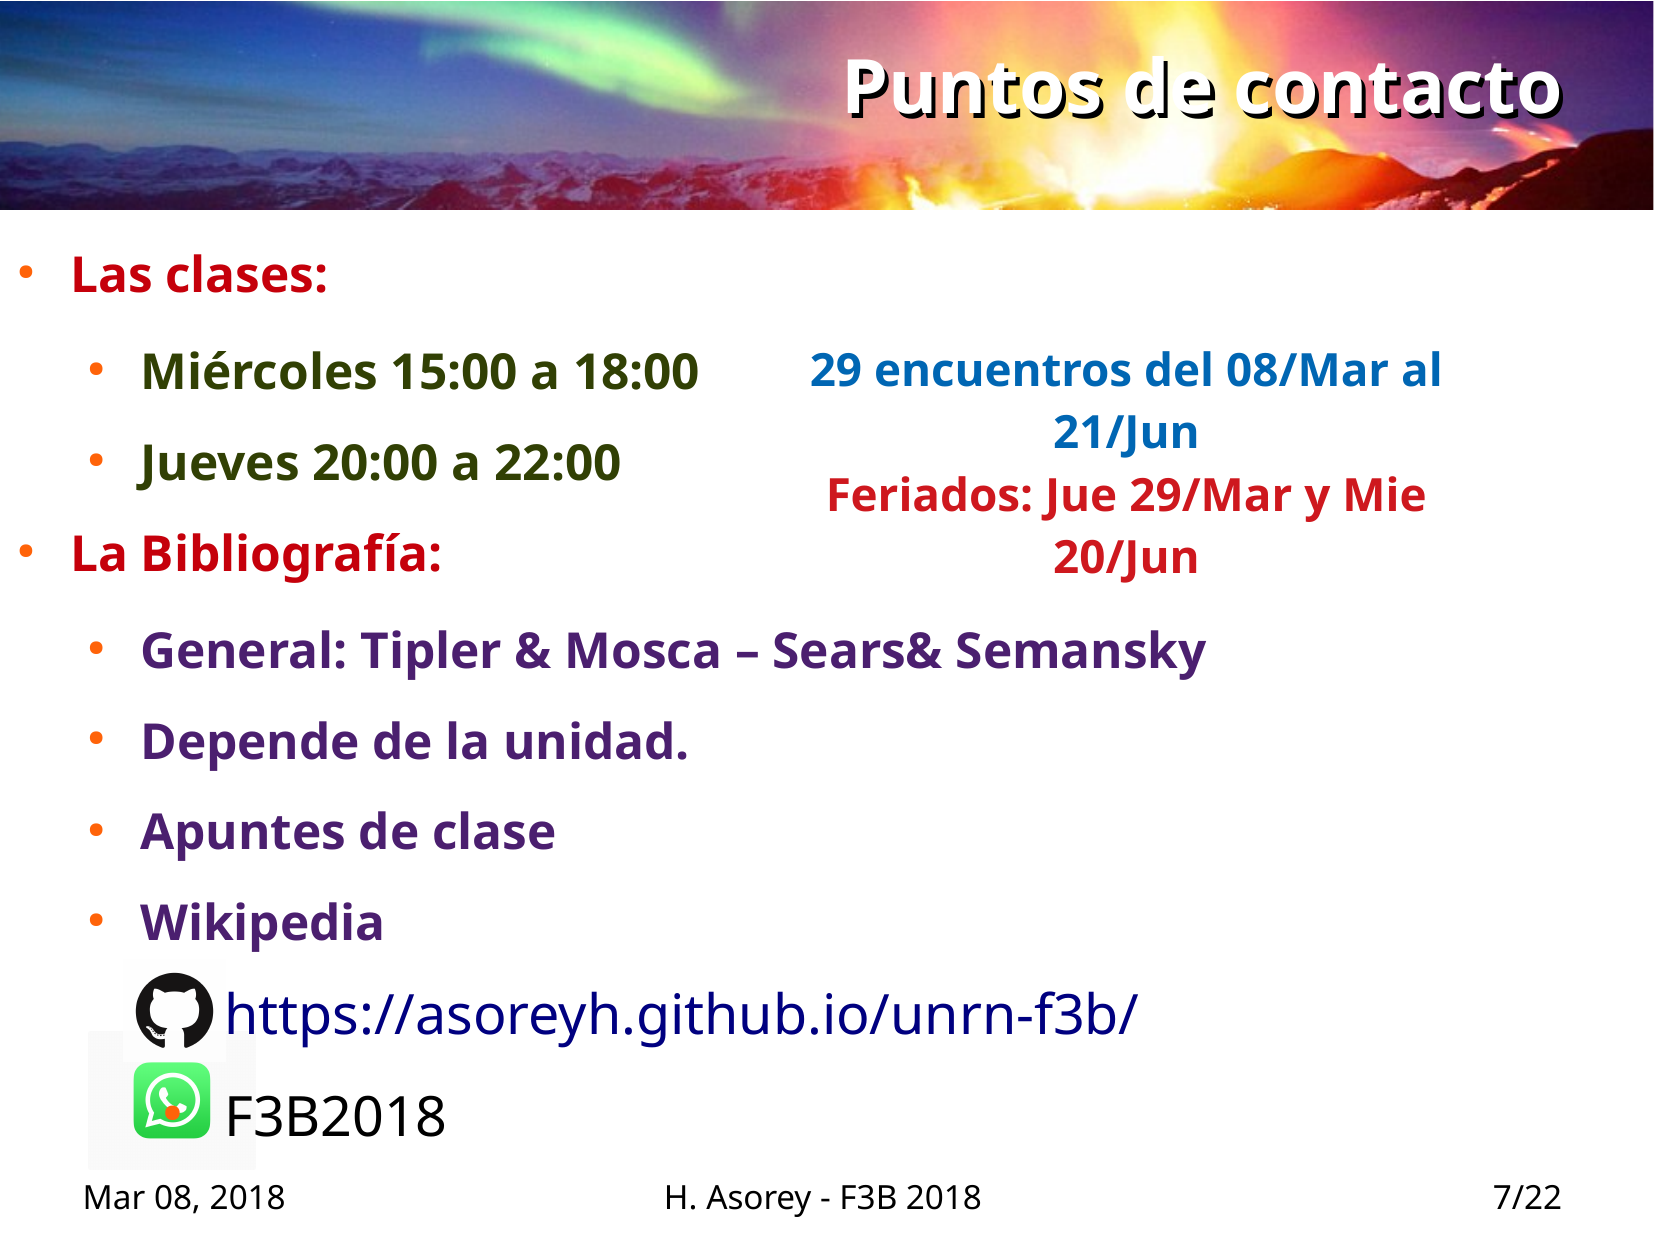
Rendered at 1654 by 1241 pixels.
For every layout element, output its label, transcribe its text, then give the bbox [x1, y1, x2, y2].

list Las clases: Miércoles 15:00 a 18:00 Jueves 20:00 a 22:00 La Bibliografía: General: Tipler & Mosca – Sears& Semansky Depende de la unidad. Apuntes de clase Wikipedia [0, 240, 1636, 961]
picture [88, 959, 256, 1171]
list https://asoreyh.github.io/unrn-f3b/ F3B2018 [146, 975, 1636, 1155]
title Puntos de contacto [75, 19, 1564, 151]
picture [0, 1, 1654, 210]
text_box 29 encuentros del 08/Mar al 21/Jun Feriados: Jue 29/Mar y Mie 20/Jun [795, 330, 1531, 466]
